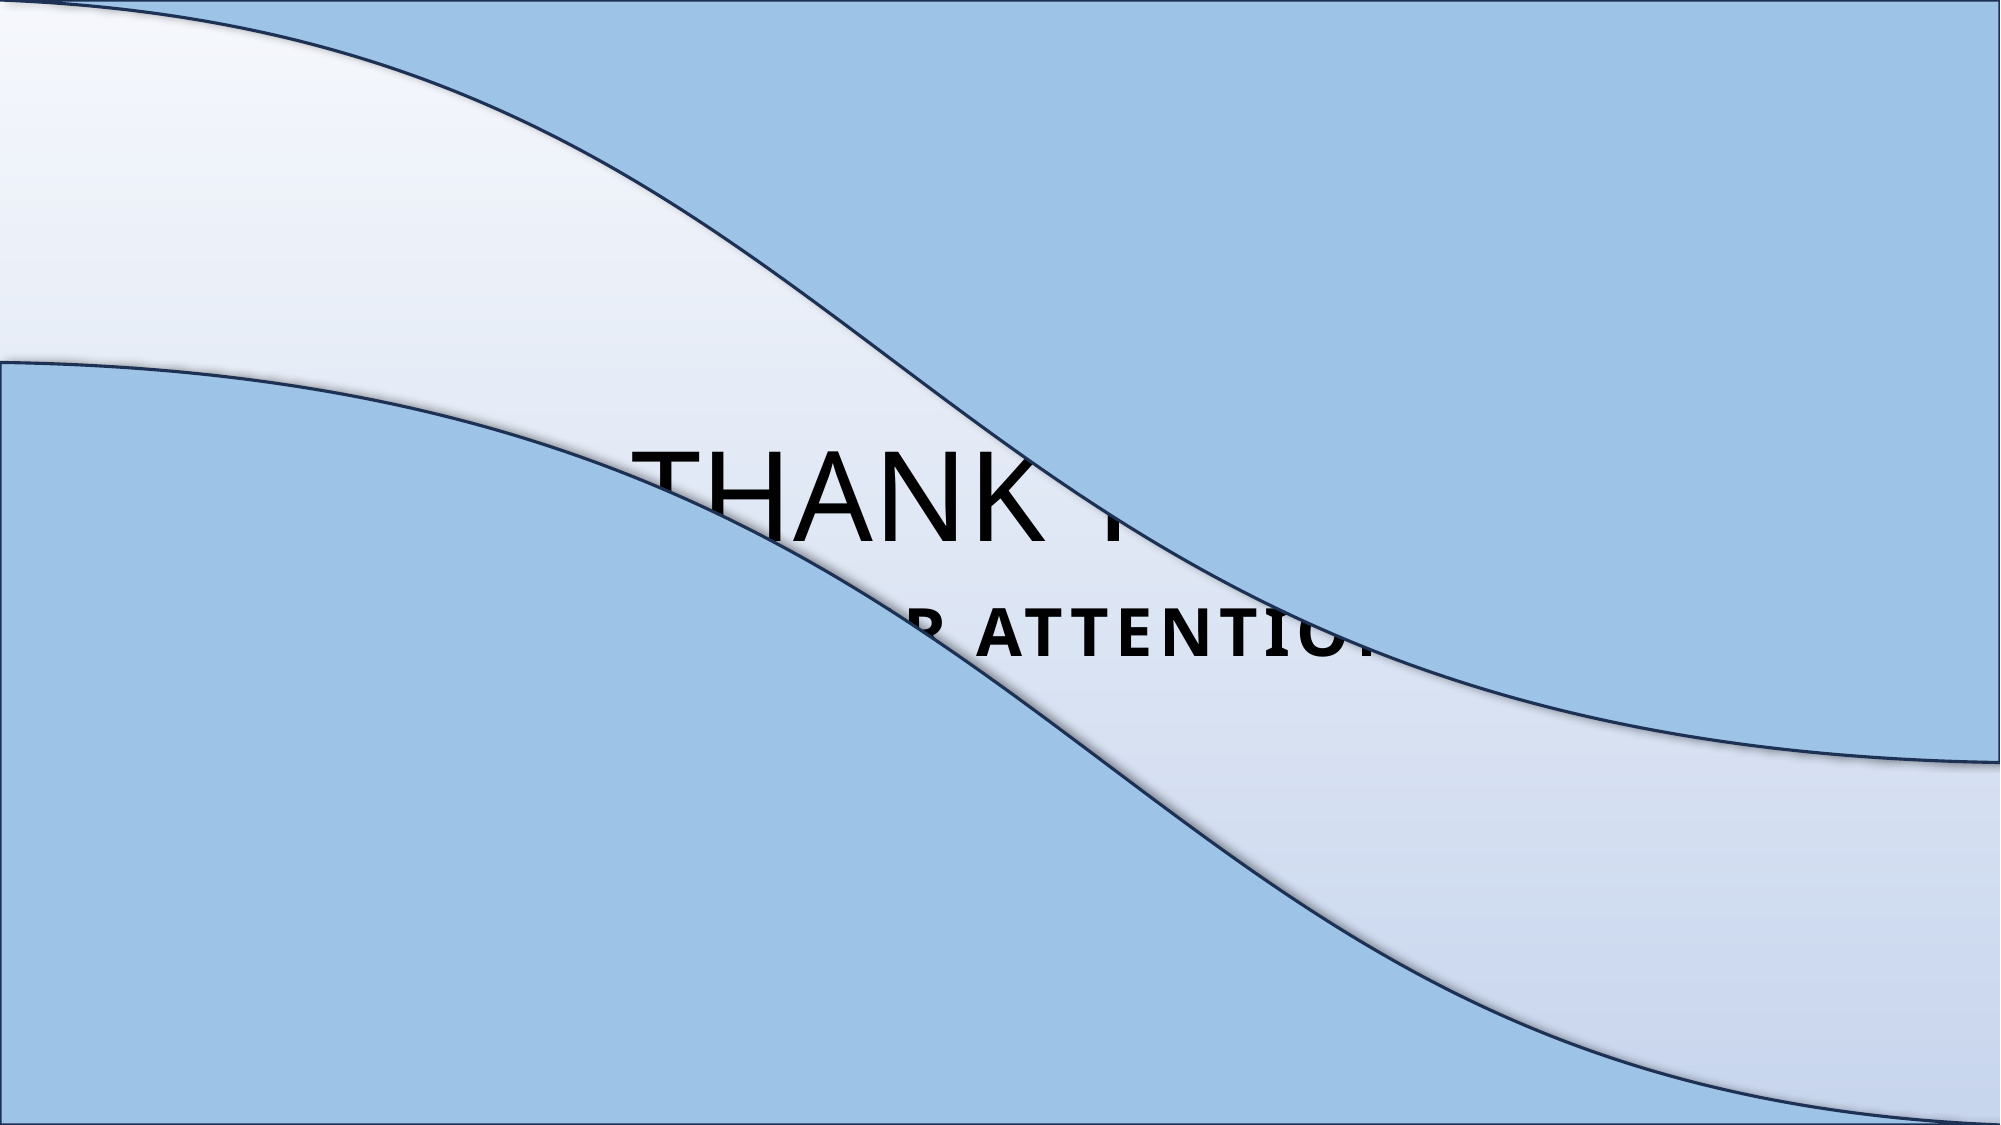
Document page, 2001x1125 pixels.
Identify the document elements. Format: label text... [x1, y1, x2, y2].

subtitle FOR YOUR ATTENTION [860, 590, 1750, 863]
title THANK YOU [249, 184, 1211, 576]
text_box [0, 362, 2000, 1125]
text_box [0, 0, 2000, 763]
